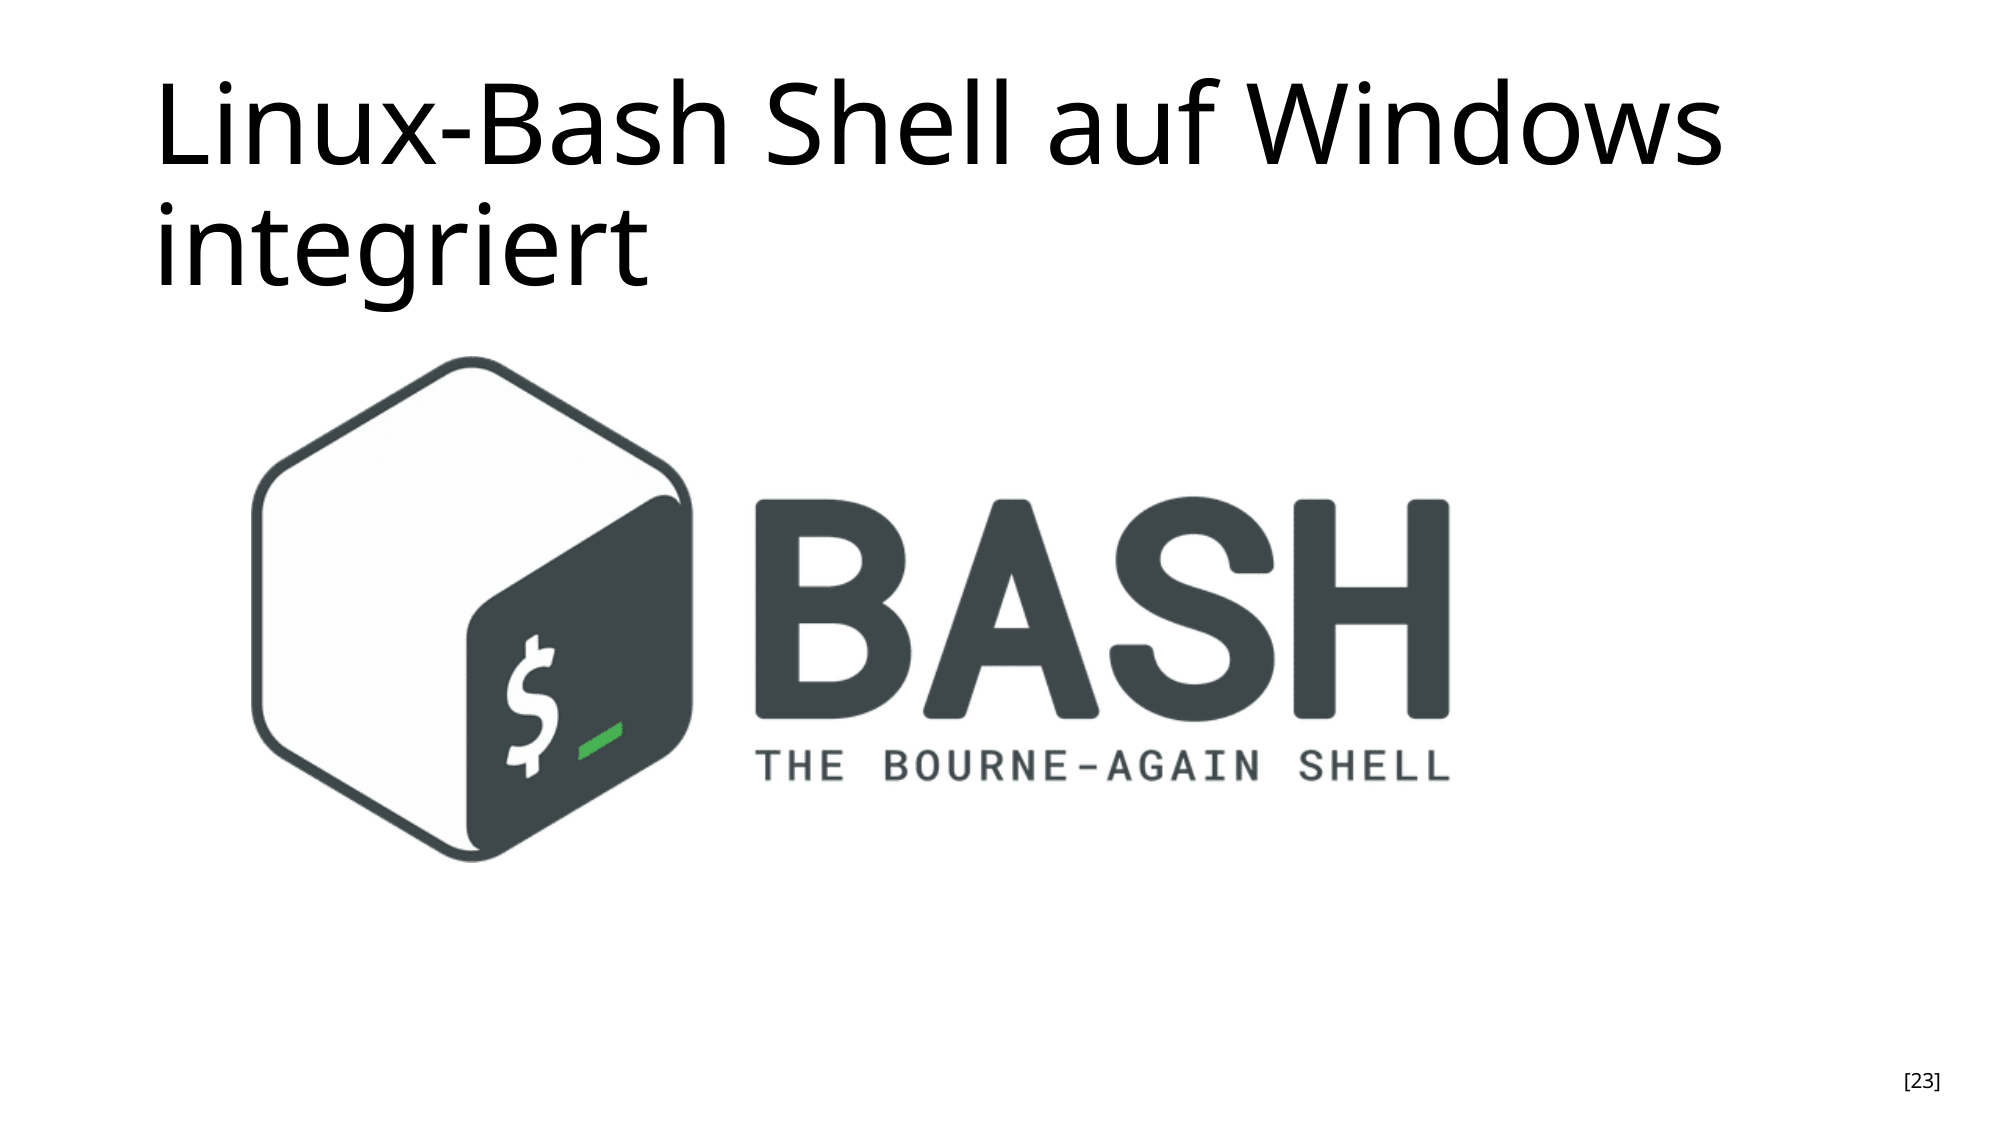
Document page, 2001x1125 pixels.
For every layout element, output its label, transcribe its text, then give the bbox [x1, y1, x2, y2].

title Linux-Bash Shell auf Windows integriert [137, 59, 1863, 278]
title [23] [1889, 1063, 1985, 1097]
picture [251, 356, 1452, 863]
